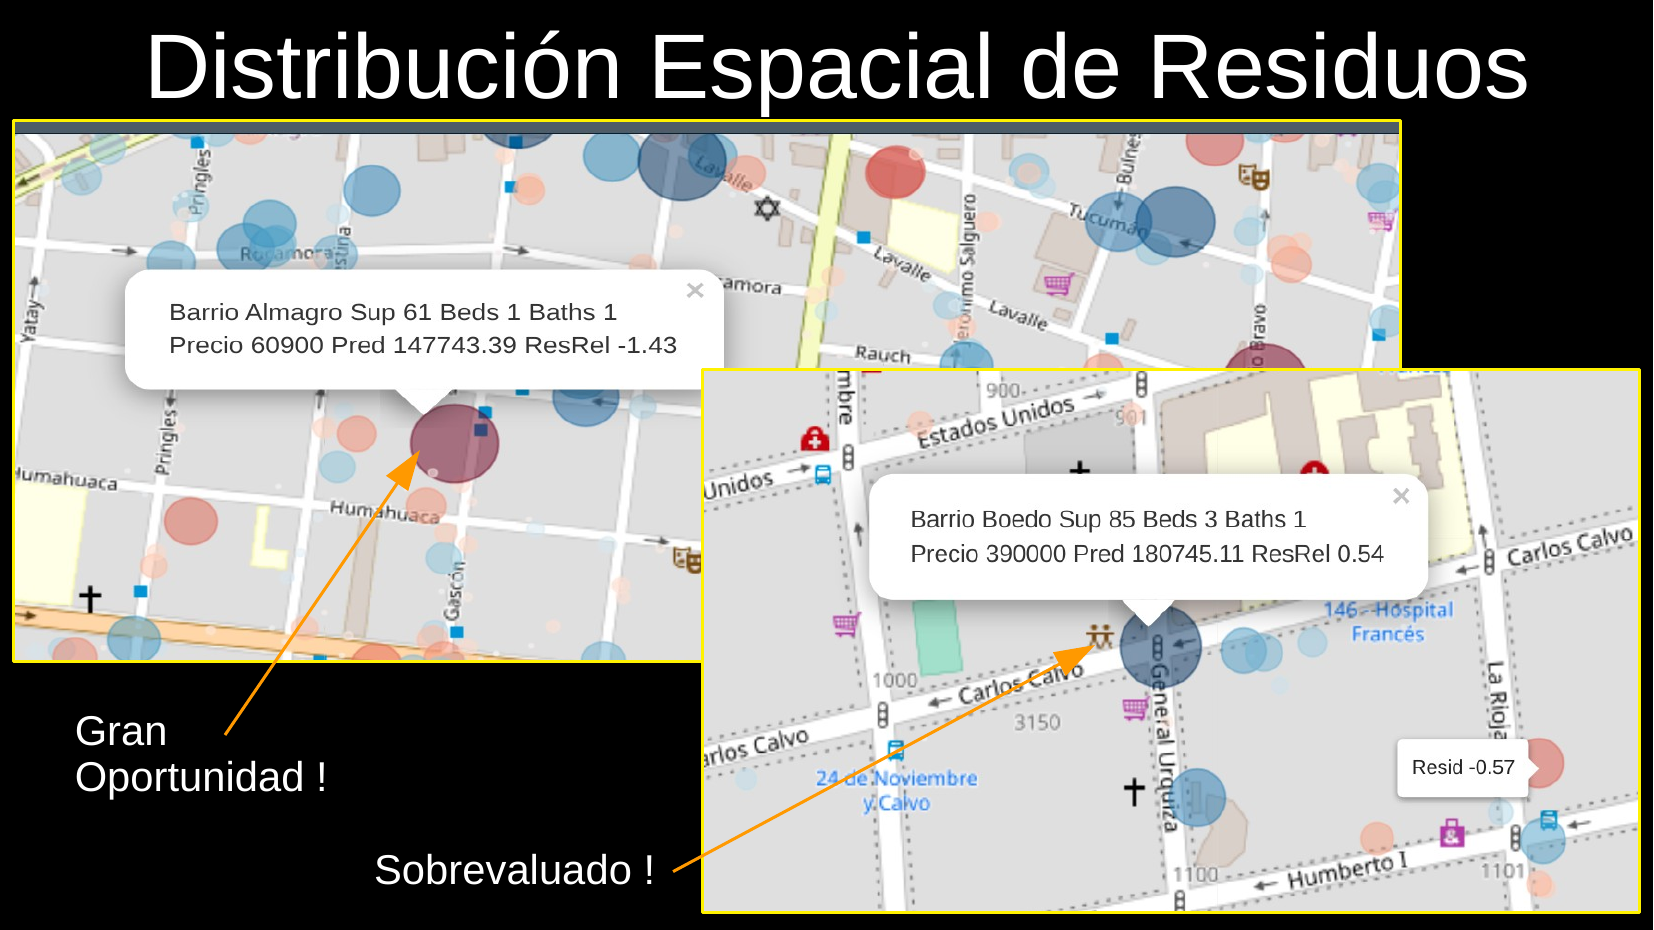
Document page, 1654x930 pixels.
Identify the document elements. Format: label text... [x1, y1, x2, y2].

text_box Distribución Espacial de Residuos [94, 0, 1583, 140]
text_box Sobrevaluado ! [359, 839, 699, 930]
picture [703, 371, 1639, 912]
text_box Gran Oportunidad ! [60, 700, 421, 860]
picture [15, 121, 1400, 661]
